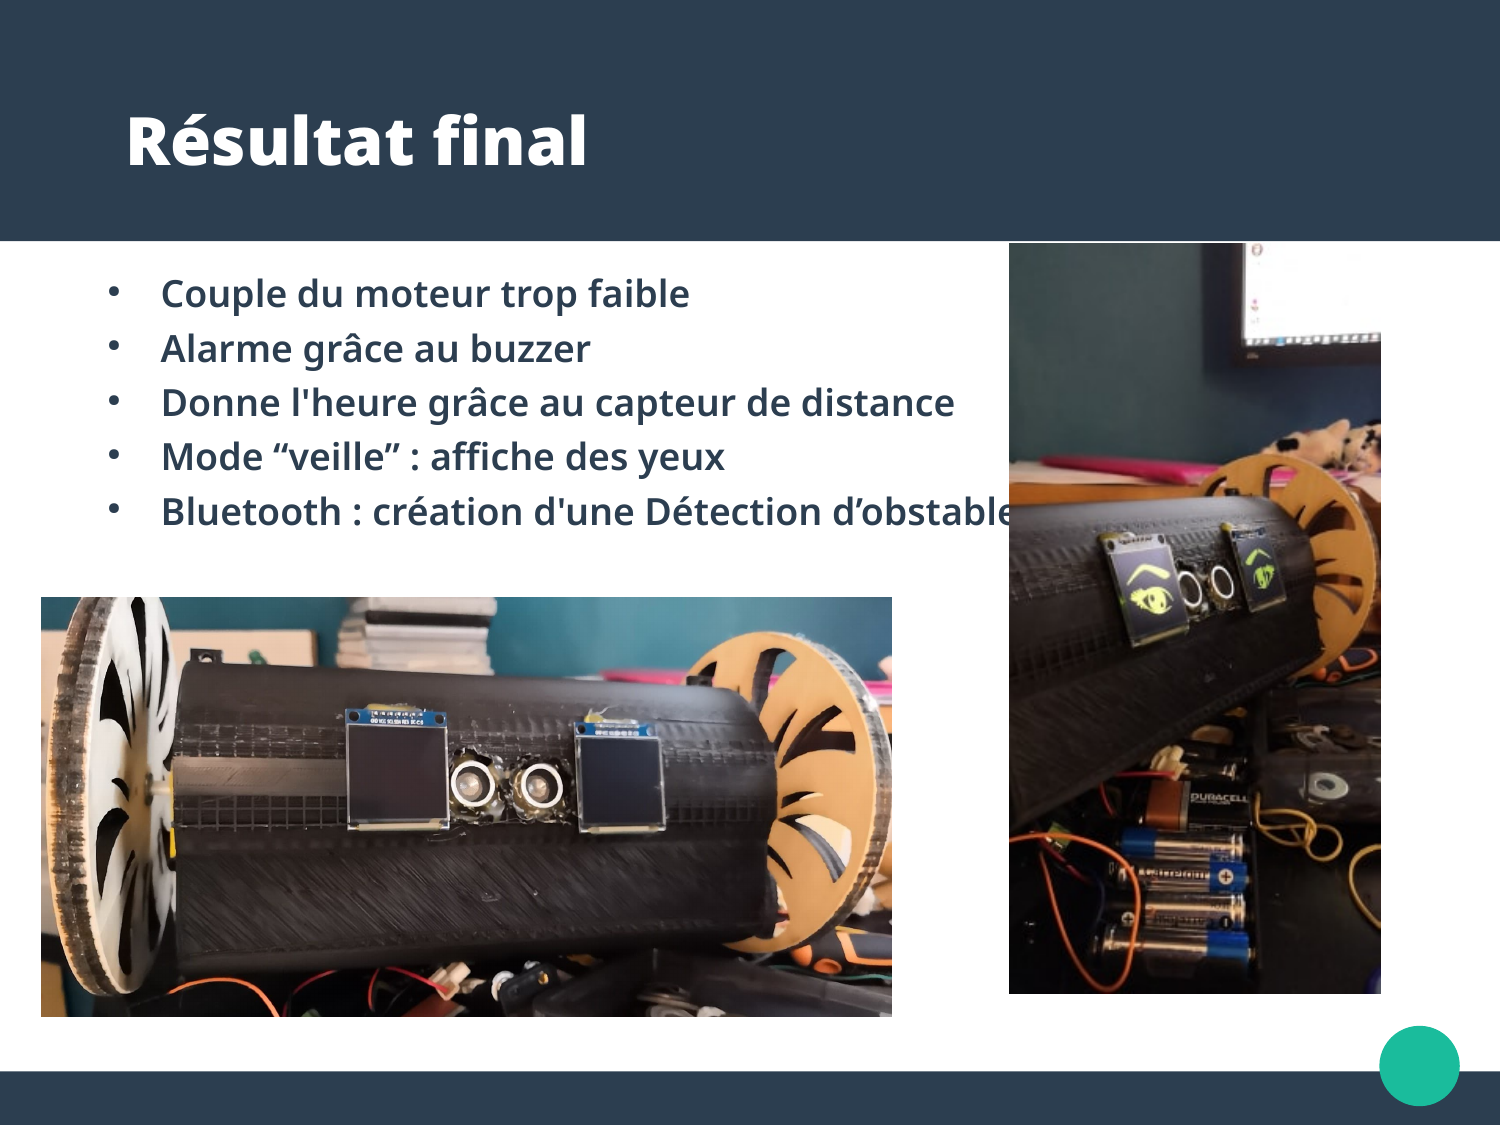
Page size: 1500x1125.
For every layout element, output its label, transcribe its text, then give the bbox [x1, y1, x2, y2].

picture [41, 597, 892, 1017]
list Couple du moteur trop faible Alarme grâce au buzzer Donne l'heure grâce au capteur de distance Mode “veille” : affiche des yeux Bluetooth : création d'une Détection d’obstables [75, 262, 1426, 1005]
title Résultat final [75, 45, 1426, 233]
picture [1009, 243, 1381, 994]
